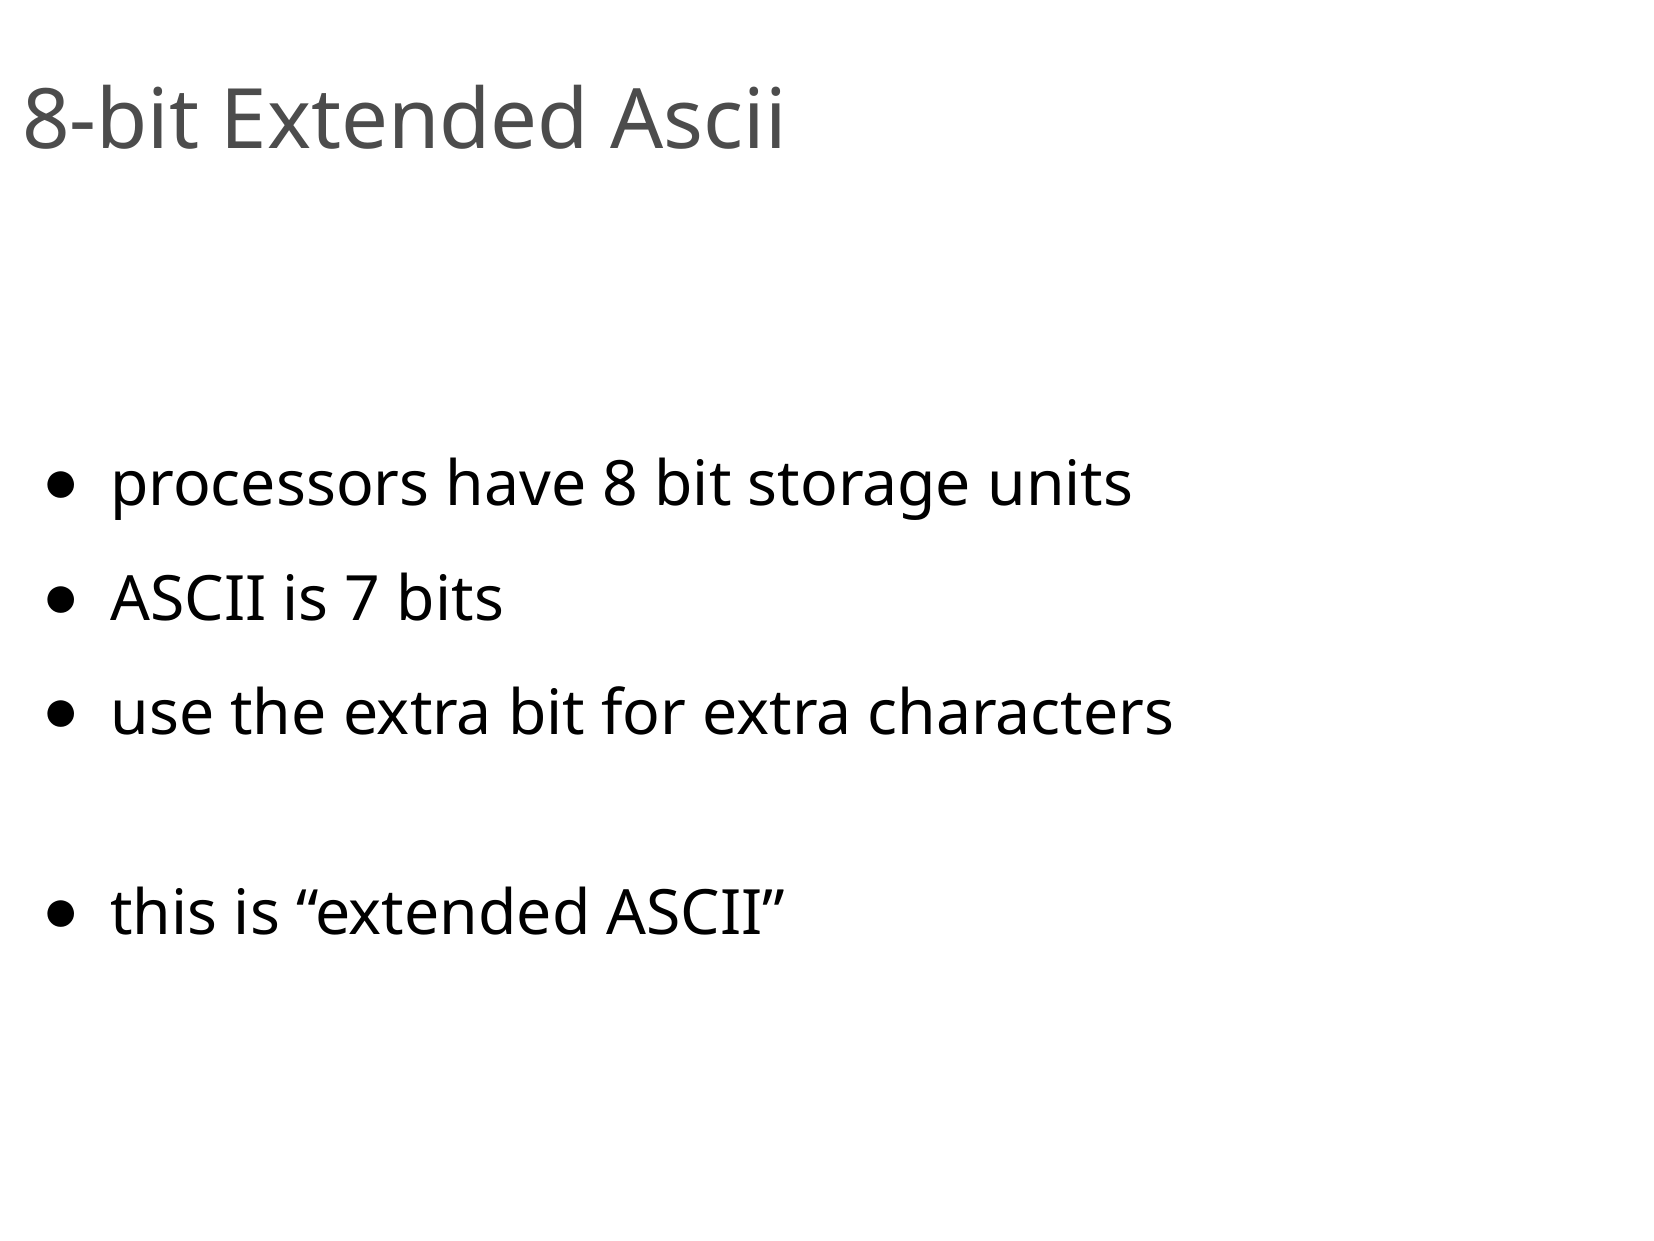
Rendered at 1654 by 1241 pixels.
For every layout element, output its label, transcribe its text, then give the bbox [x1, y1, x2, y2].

title 8-bit Extended Ascii [22, 26, 1654, 205]
list processors have 8 bit storage units ASCII is 7 bits use the extra bit for extra characters this is “extended ASCII” [25, 233, 1654, 1158]
